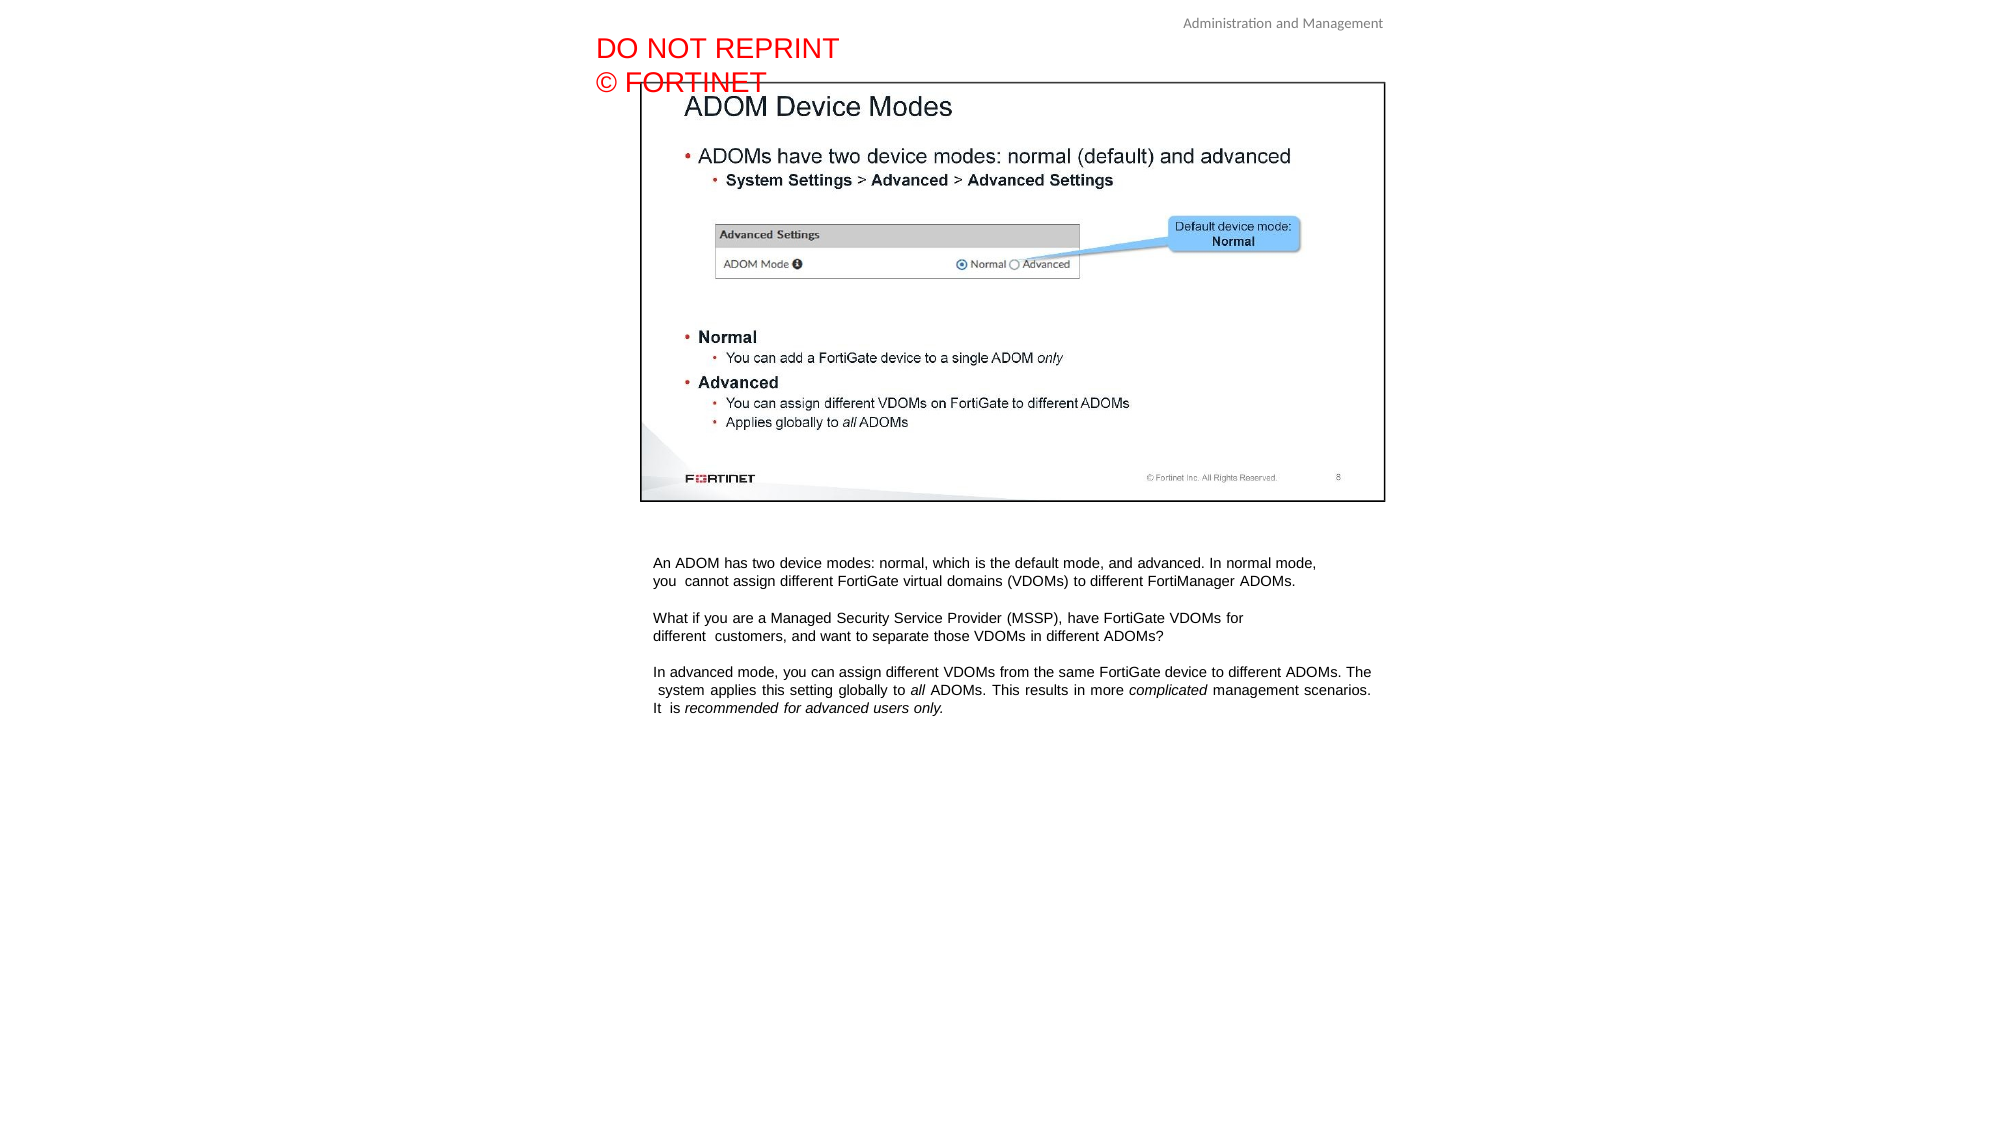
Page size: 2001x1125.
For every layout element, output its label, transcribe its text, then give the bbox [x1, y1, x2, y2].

text_box An ADOM has two device modes: normal, which is the default mode, and advanced. In normal mode, you cannot assign different FortiGate virtual domains (VDOMs) to different FortiManager ADOMs. What if you are a Managed Security Service Provider (MSSP), have FortiGate VDOMs for different customers, and want to separate those VDOMs in different ADOMs? In advanced mode, you can assign different VDOMs from the same FortiGate device to different ADOMs. The system applies this setting globally to all ADOMs. This results in more complicated management scenarios. It is recommended for advanced users only. [651, 552, 1373, 717]
picture [642, 92, 1345, 500]
text_box [640, 81, 1386, 502]
text_box DO NOT REPRINT © FORTINET [594, 28, 841, 98]
text_box Administration and Management [1181, 11, 1386, 32]
